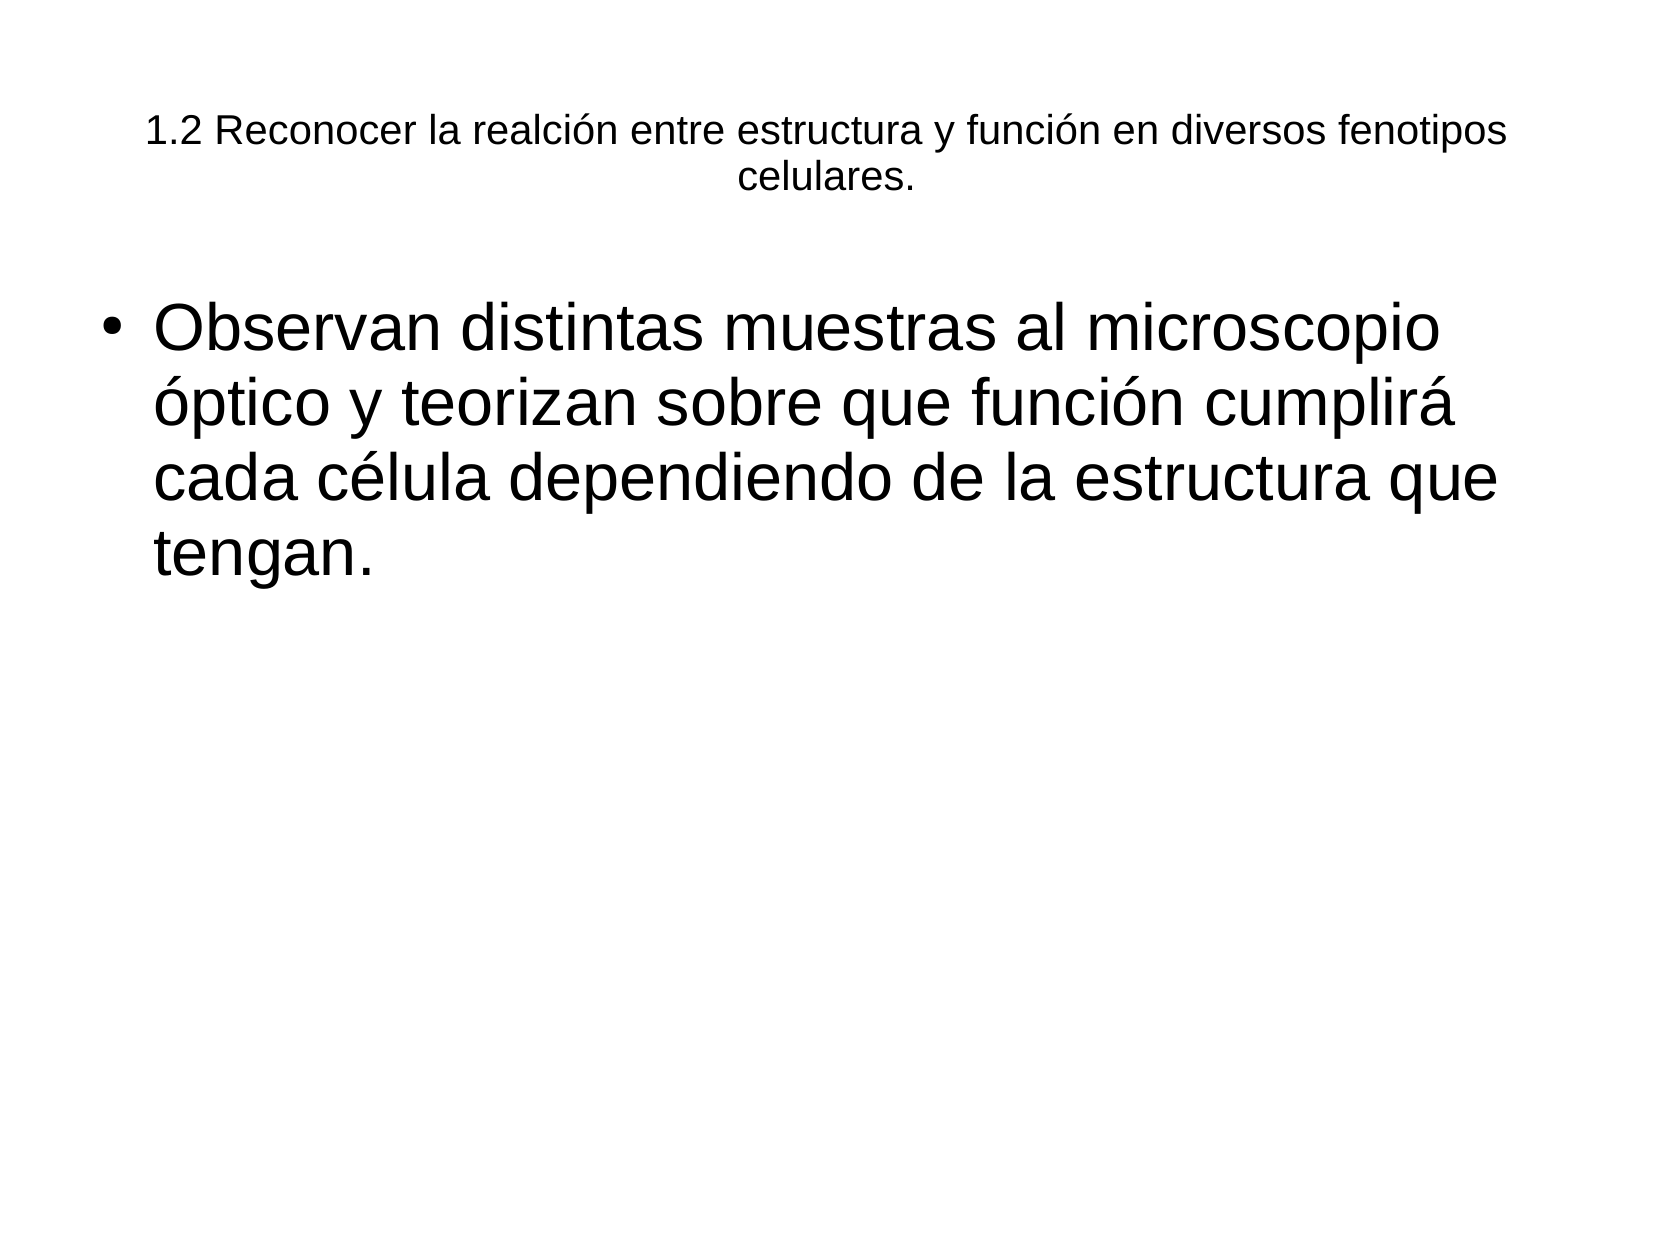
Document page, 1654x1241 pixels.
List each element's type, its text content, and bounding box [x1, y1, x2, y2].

title 1.2 Reconocer la realción entre estructura y función en diversos fenotipos celulares. [82, 49, 1571, 257]
list Observan distintas muestras al microscopio óptico y teorizan sobre que función cumplirá cada célula dependiendo de la estructura que tengan. [82, 290, 1571, 634]
